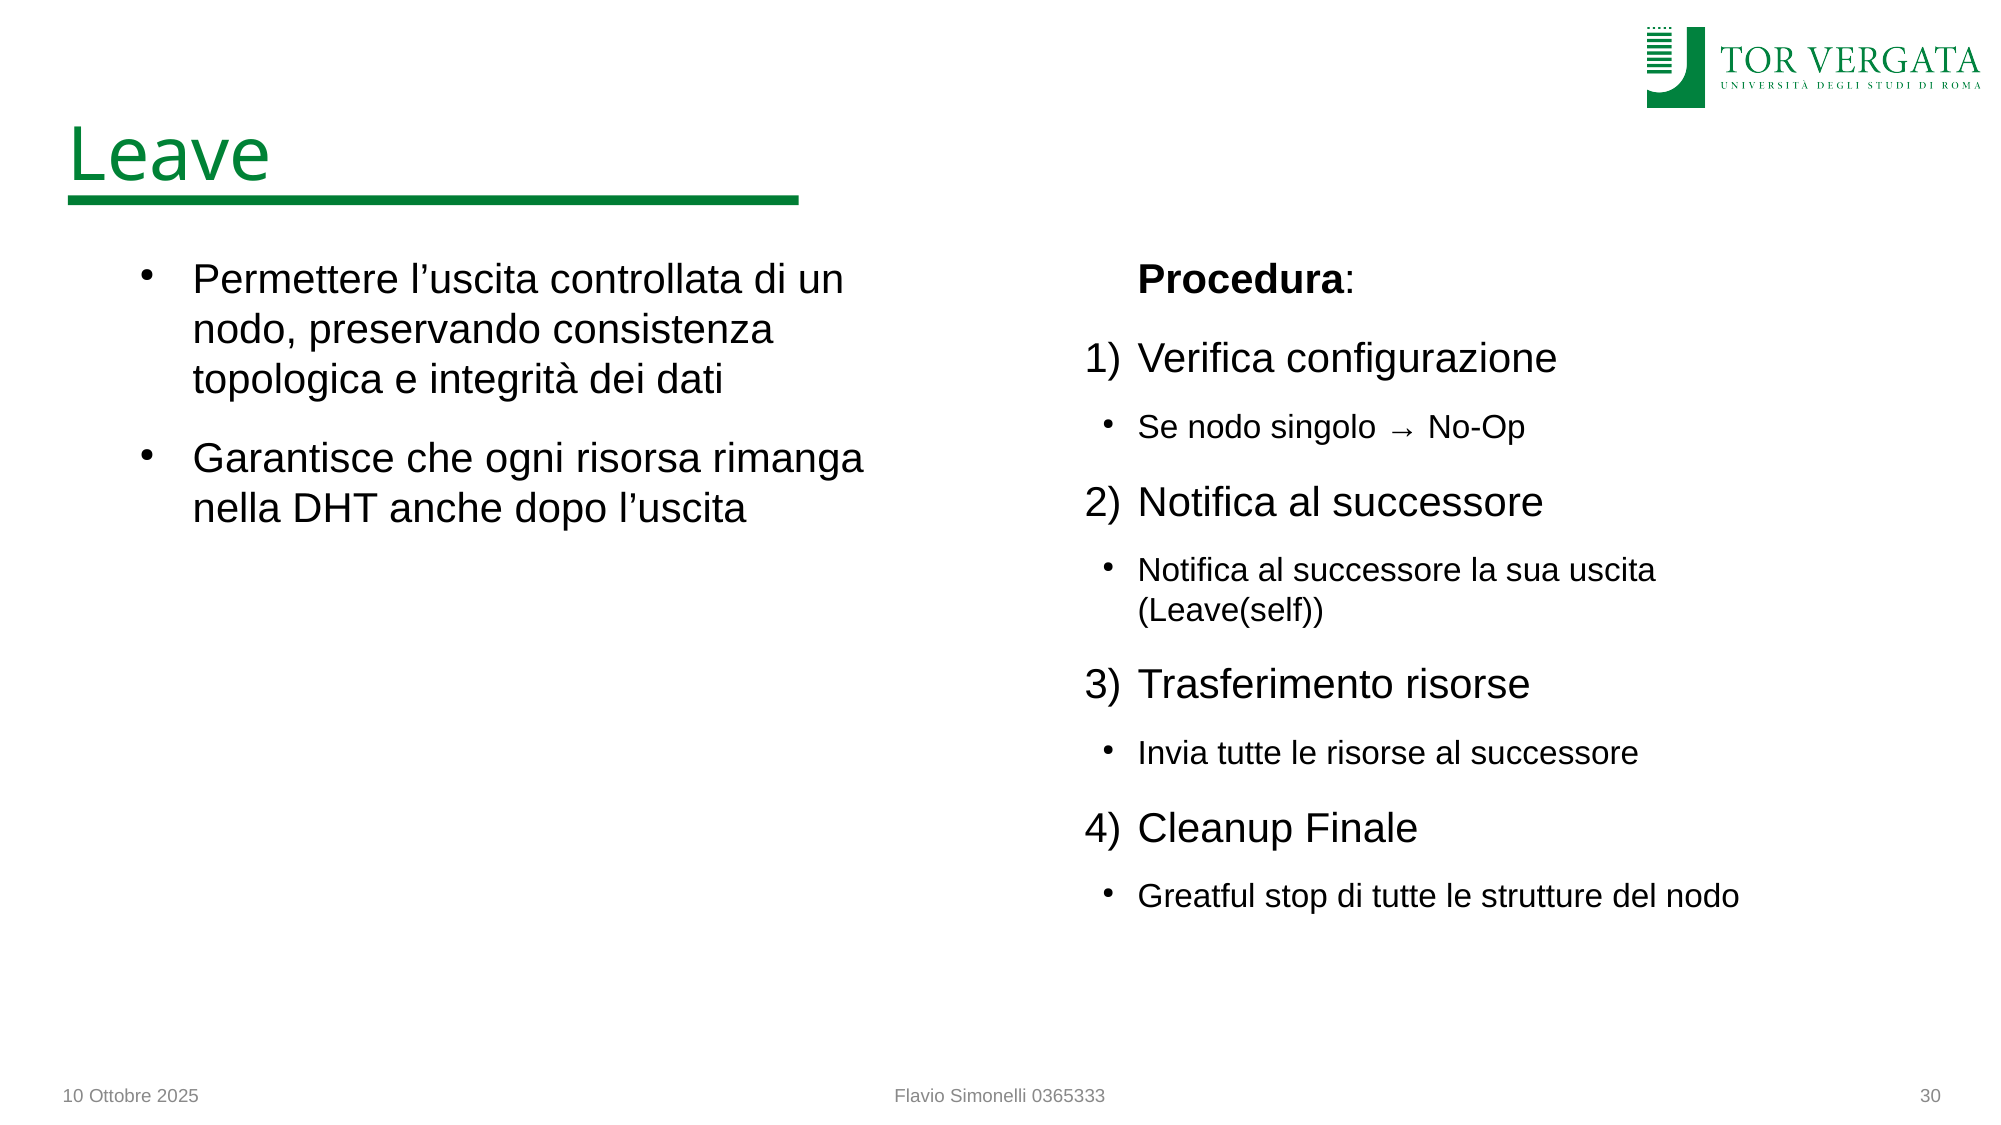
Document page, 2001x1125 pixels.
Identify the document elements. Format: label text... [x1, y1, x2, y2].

title Leave [52, 51, 1981, 204]
footer Flavio Simonelli 0365333 [662, 1065, 1338, 1125]
picture [1647, 27, 1981, 51]
slide_number 10 Ottobre 2025 [47, 1065, 498, 1125]
list Procedura: Verifica configurazione Se nodo singolo → No-Op Notifica al successore Notifica al successore la sua uscita (Leave(self)) Trasferimento risorse Invia tutte le risorse al successore Cleanup Finale Greatful stop di tutte le strutture del nodo [1051, 244, 1861, 1063]
list Permettere l’uscita controllata di un nodo, preservando consistenza topologica e integrità dei dati Garantisce che ogni risorsa rimanga nella DHT anche dopo l’uscita [106, 244, 916, 1063]
